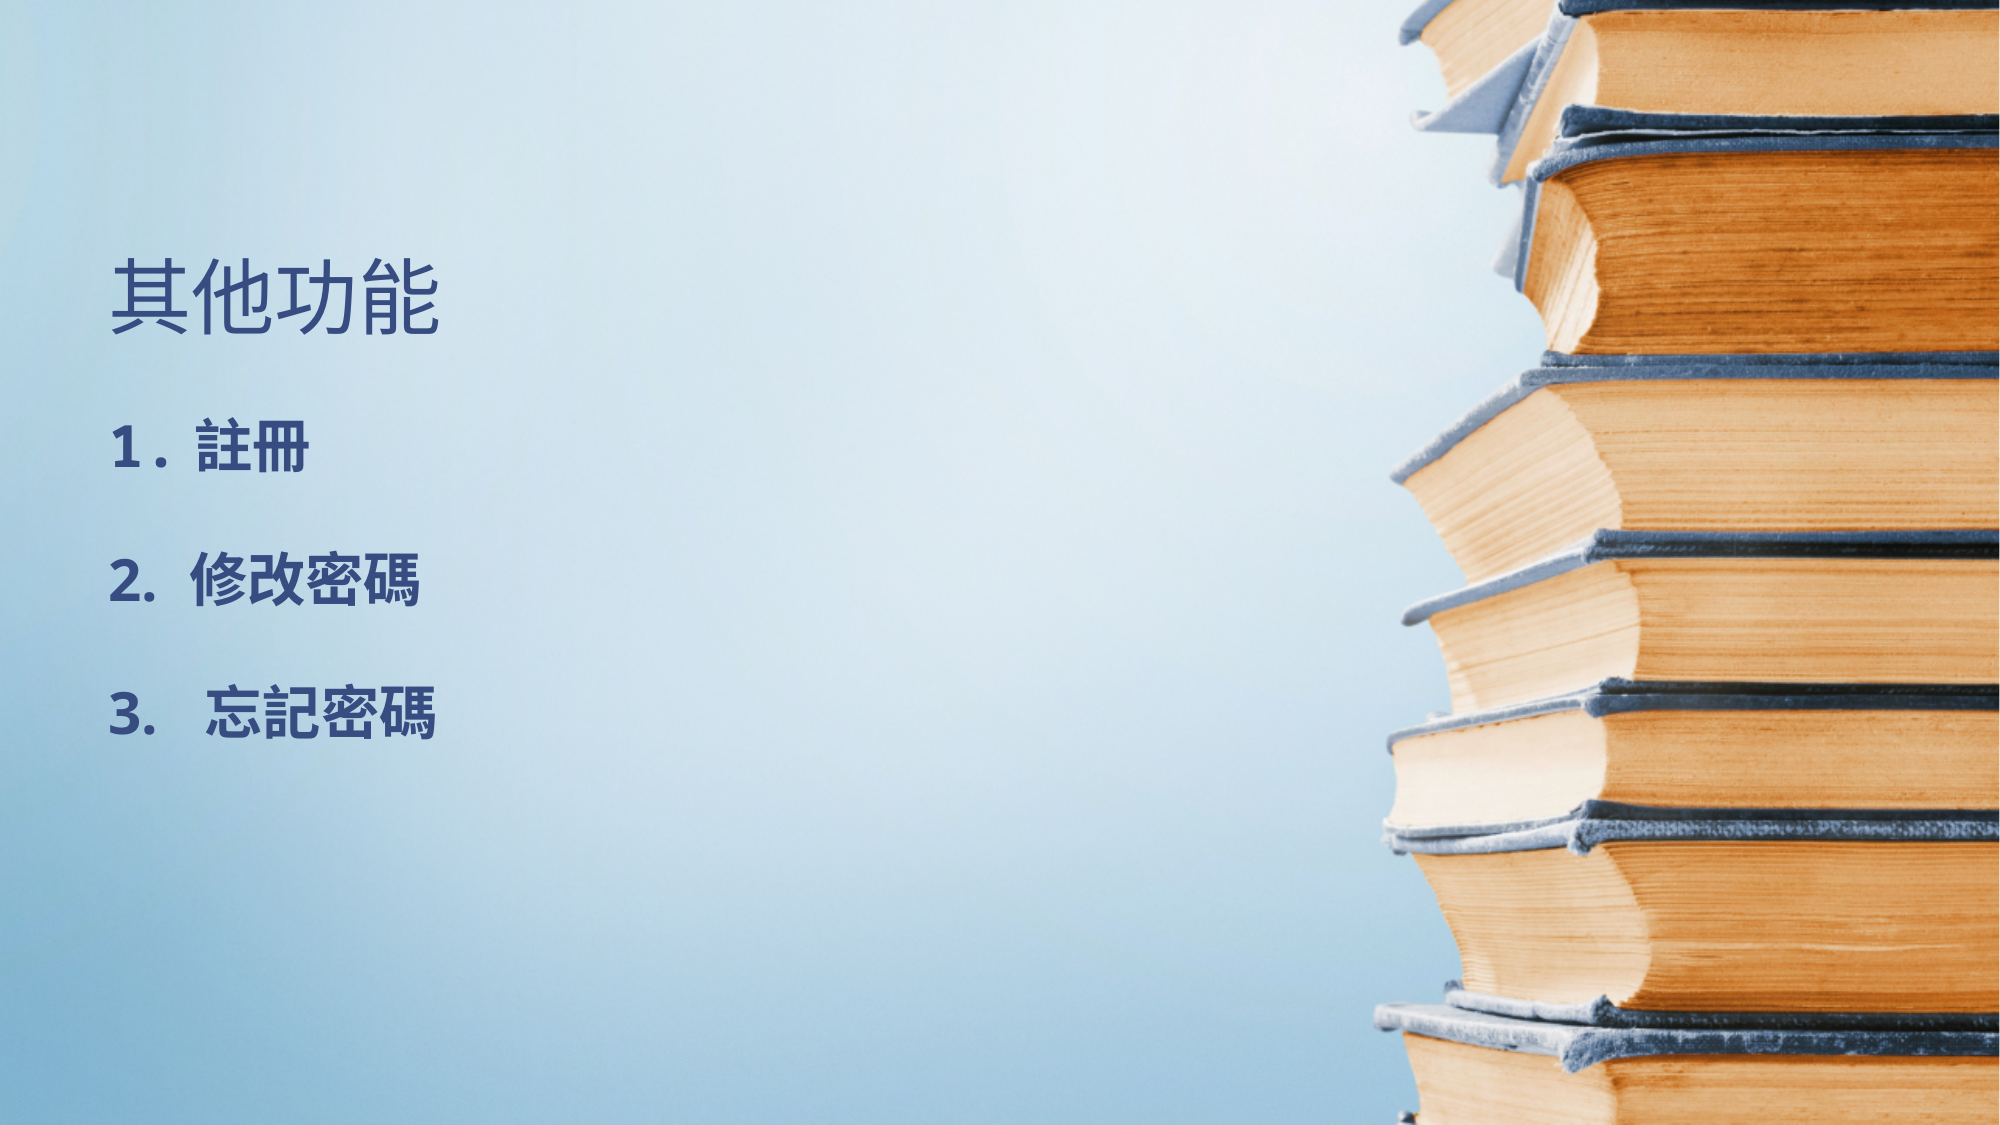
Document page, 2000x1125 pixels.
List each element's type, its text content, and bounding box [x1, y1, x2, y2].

title 其他功能 1.註冊 2. 修改密碼 3. 忘記密碼 [88, 236, 1239, 789]
picture [0, 0, 2000, 1125]
